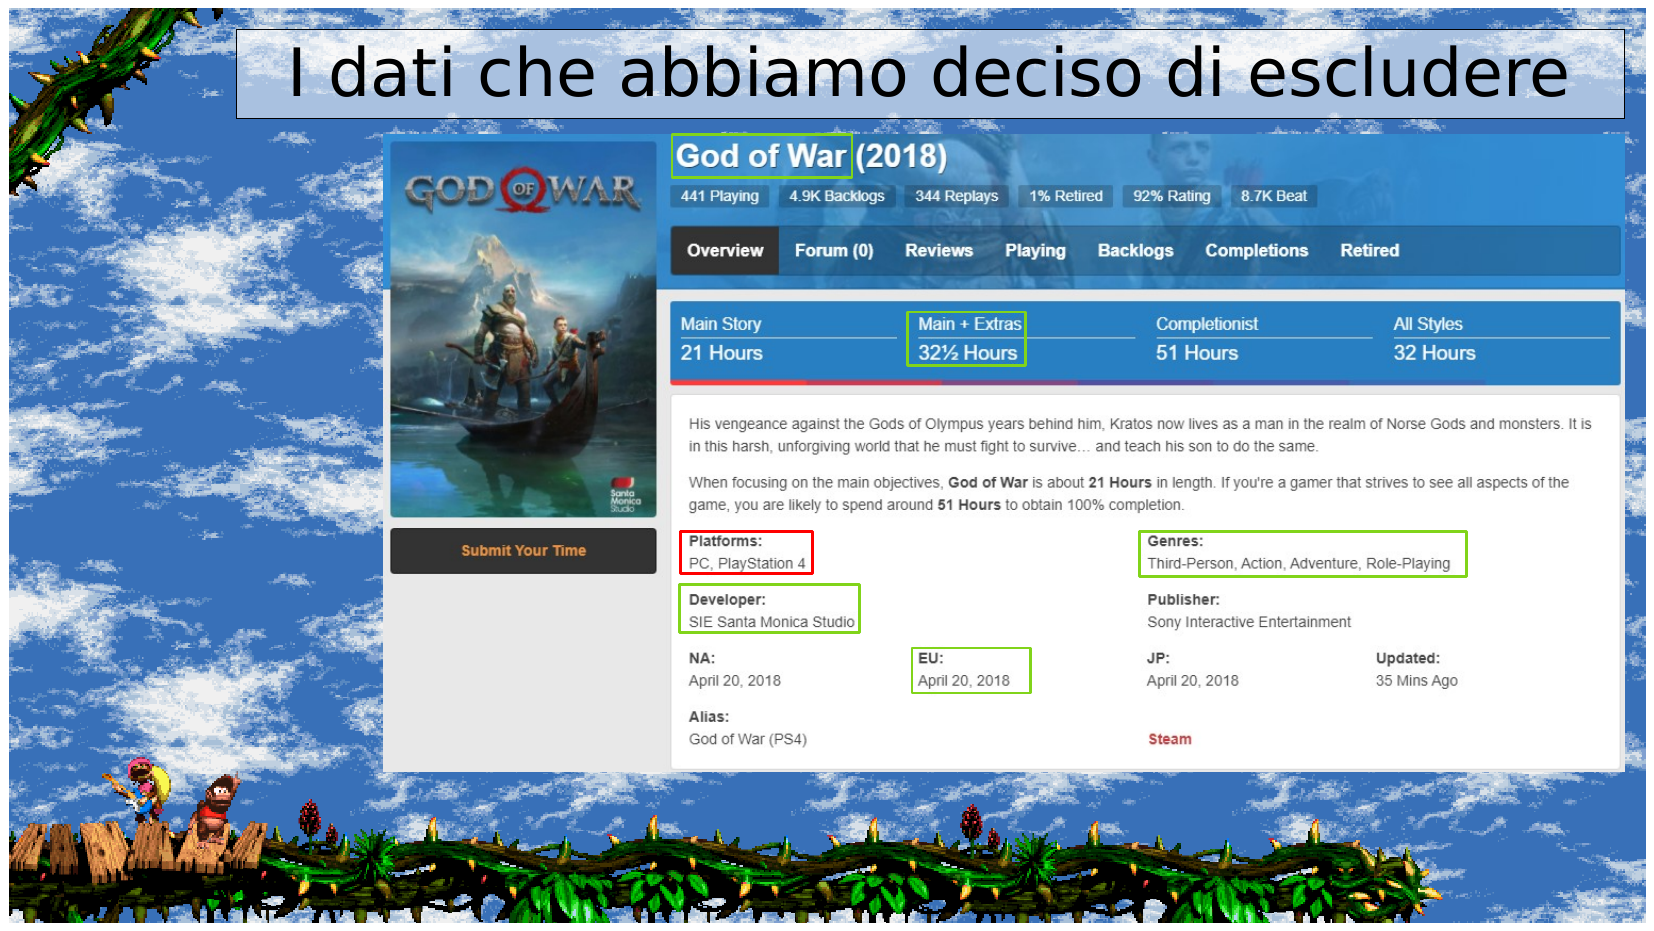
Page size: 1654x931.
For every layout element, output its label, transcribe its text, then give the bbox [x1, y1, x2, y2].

picture [0, 0, 1654, 931]
text_box I dati che abbiamo deciso di escludere [236, 29, 1625, 119]
